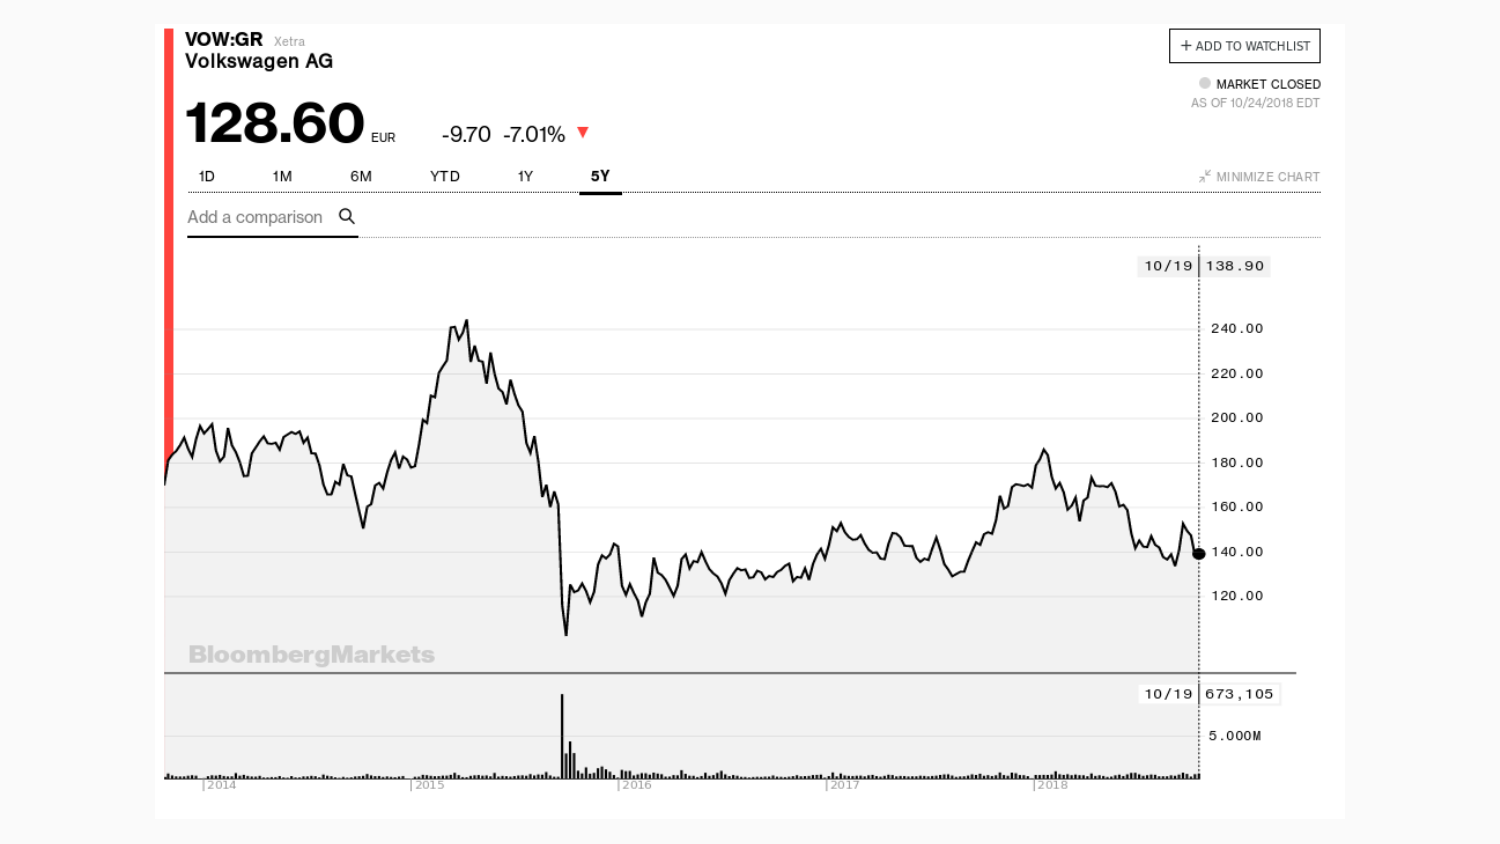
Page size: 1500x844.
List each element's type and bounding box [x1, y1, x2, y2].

picture [155, 24, 1345, 819]
